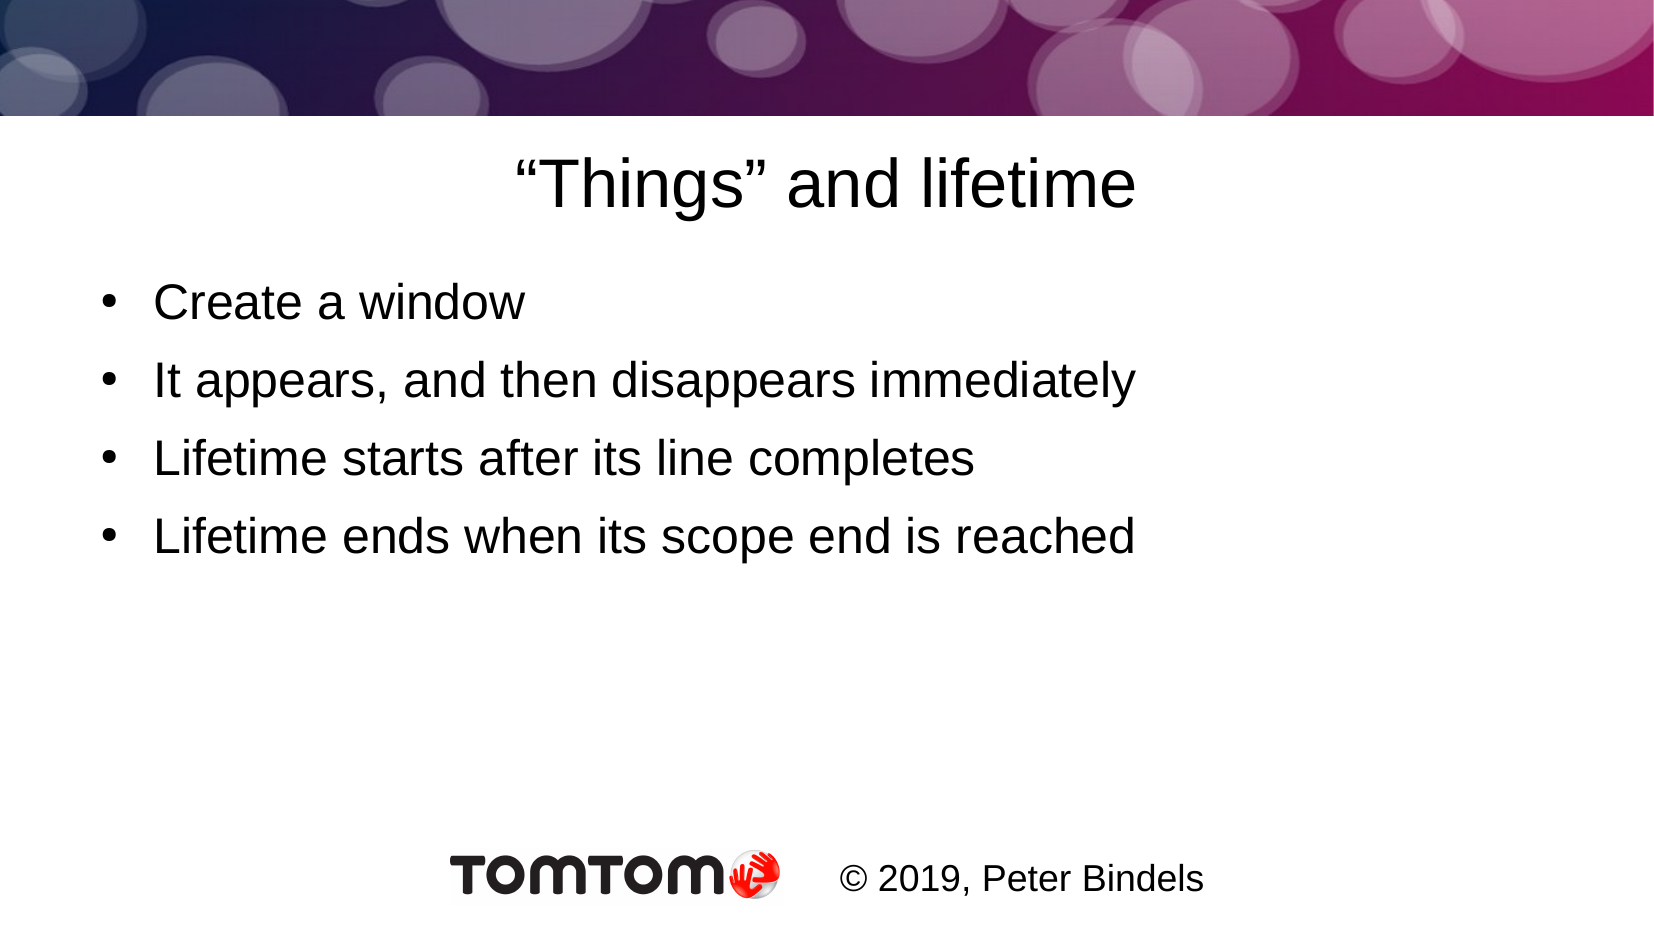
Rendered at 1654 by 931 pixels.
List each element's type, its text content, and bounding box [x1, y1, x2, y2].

title “Things” and lifetime [82, 119, 1571, 249]
picture [0, 0, 1654, 116]
picture [450, 847, 784, 906]
list Create a window It appears, and then disappears immediately Lifetime starts after its line completes Lifetime ends when its scope end is reached [82, 274, 1571, 815]
